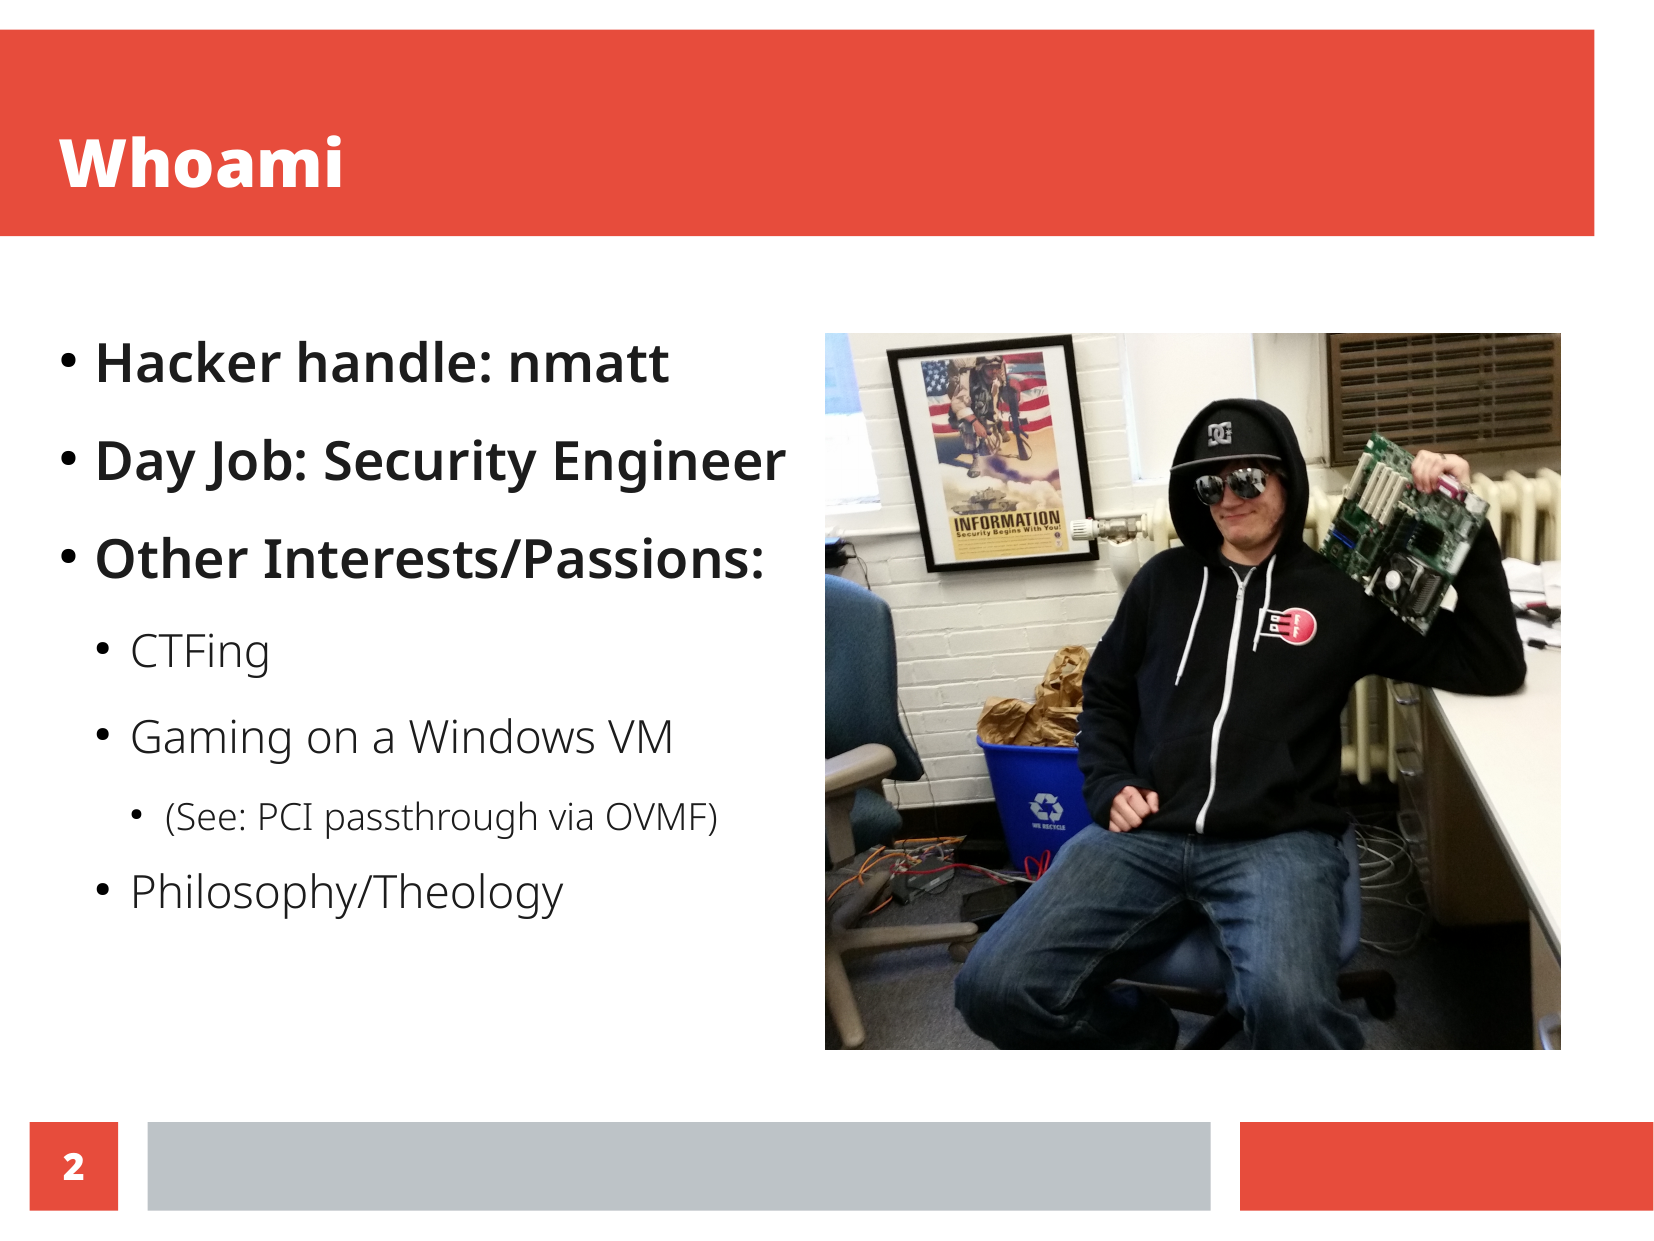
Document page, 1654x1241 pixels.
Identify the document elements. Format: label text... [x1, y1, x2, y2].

title Whoami [59, 59, 1595, 207]
list Hacker handle: nmatt Day Job: Security Engineer Other Interests/Passions: CTFing Gaming on a Windows VM (See: PCI passthrough via OVMF) Philosophy/Theology [59, 324, 810, 1093]
picture [825, 333, 1561, 1051]
